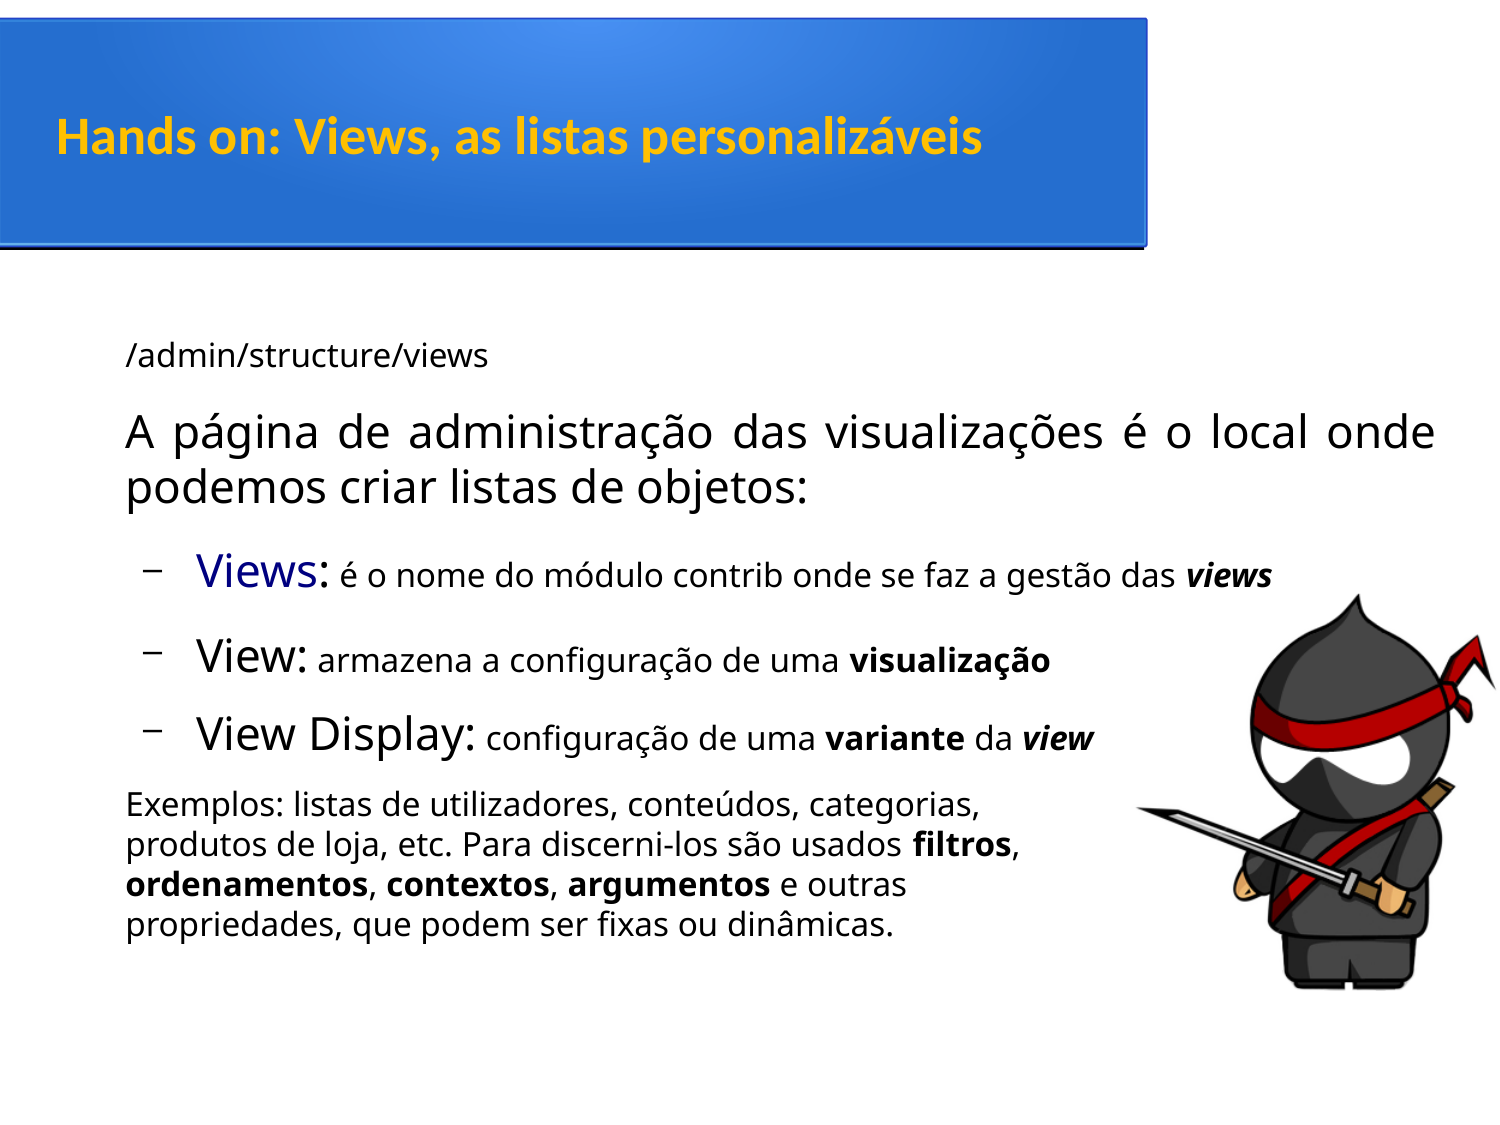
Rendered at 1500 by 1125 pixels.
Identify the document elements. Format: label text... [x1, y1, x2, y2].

list /admin/structure/views A página de administração das visualizações é o local onde podemos criar listas de objetos: Views: é o nome do módulo contrib onde se faz a gestão das views View: armazena a configuração de uma visualização View Display: configuração de uma variante da view Exemplos: listas de utilizadores, conteúdos, categorias, produtos de loja, etc. Para discerni-los são usados filtros, ordenamentos, contextos, argumentos e outras propriedades, que podem ser fixas ou dinâmicas. [39, 326, 1453, 966]
picture [1131, 590, 1500, 993]
list Hands on: Views, as listas personalizáveis [41, 41, 1111, 225]
